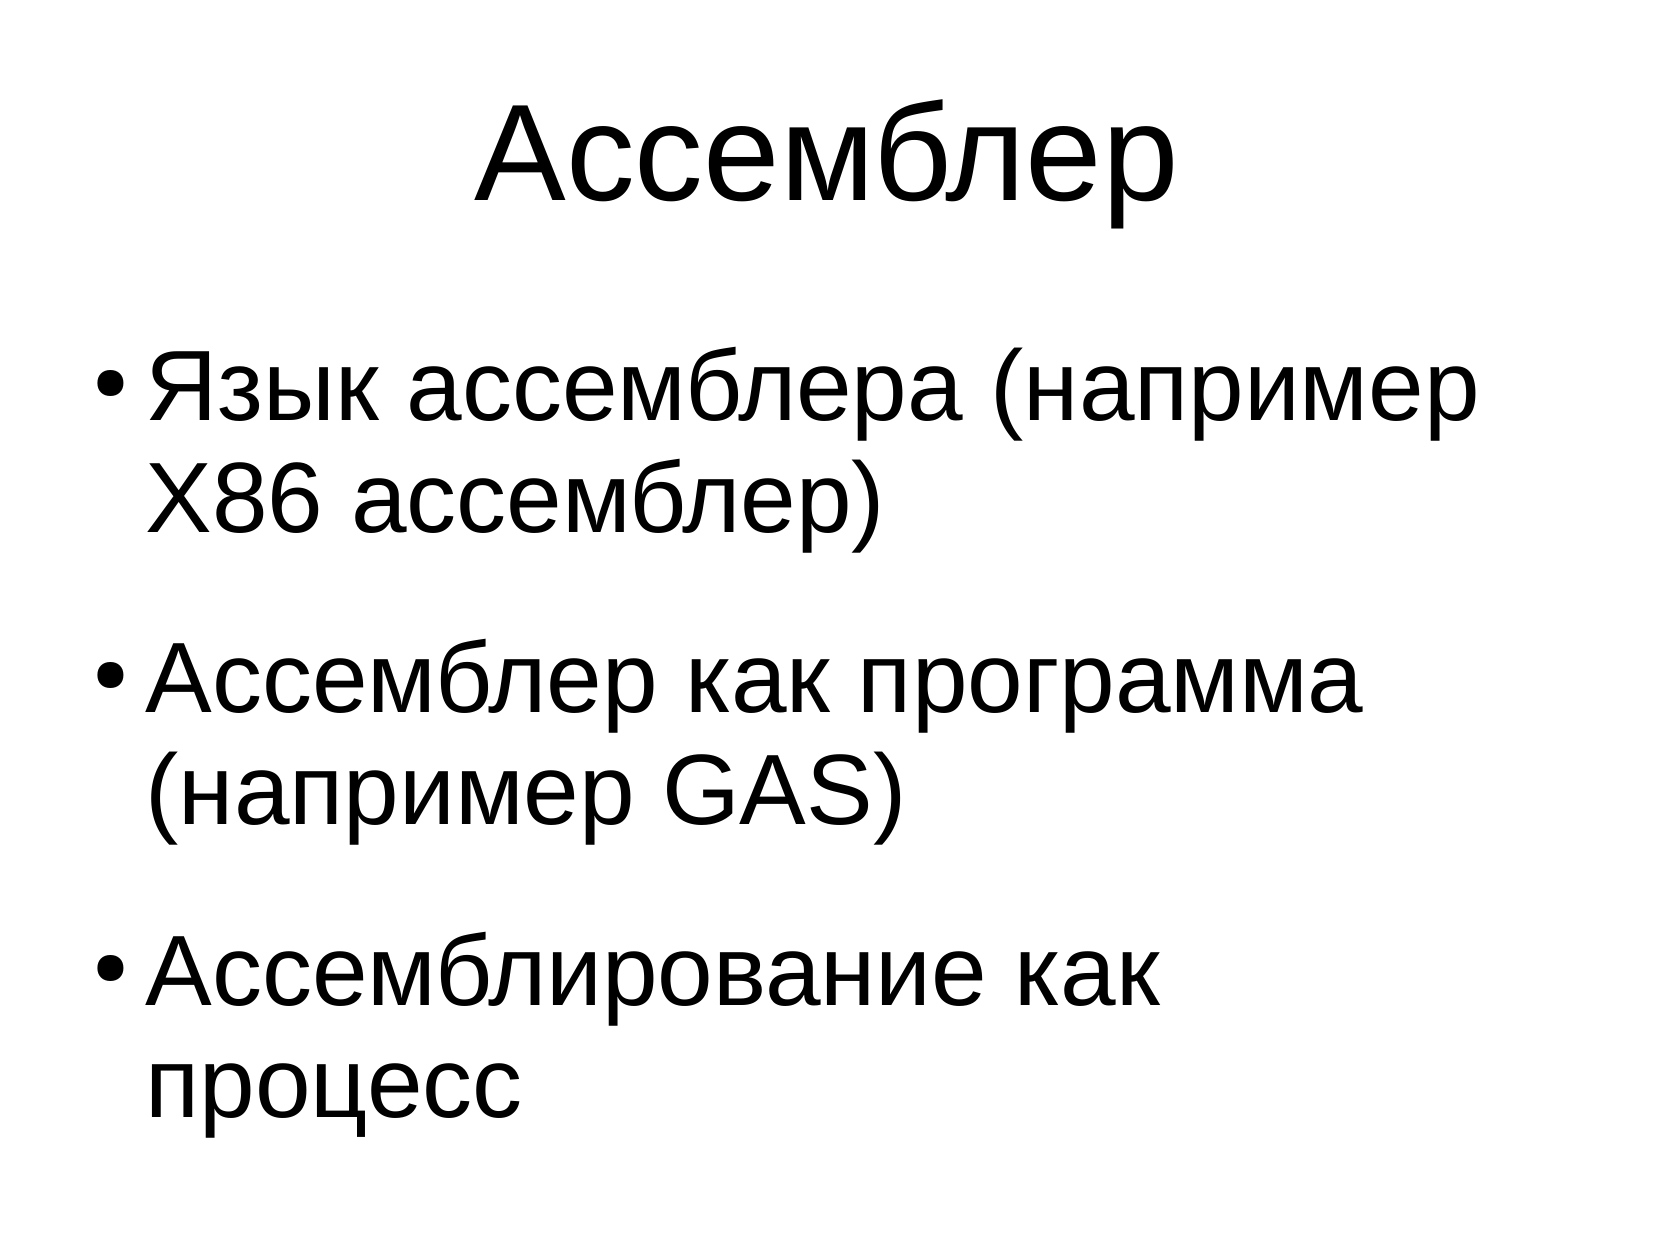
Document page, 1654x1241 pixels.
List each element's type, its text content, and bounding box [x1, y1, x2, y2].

list Язык ассемблера (например X86 ассемблер) Ассемблер как программа (например GAS) Ассемблирование как процесс [75, 330, 1564, 1141]
title Ассемблер [82, 49, 1571, 257]
